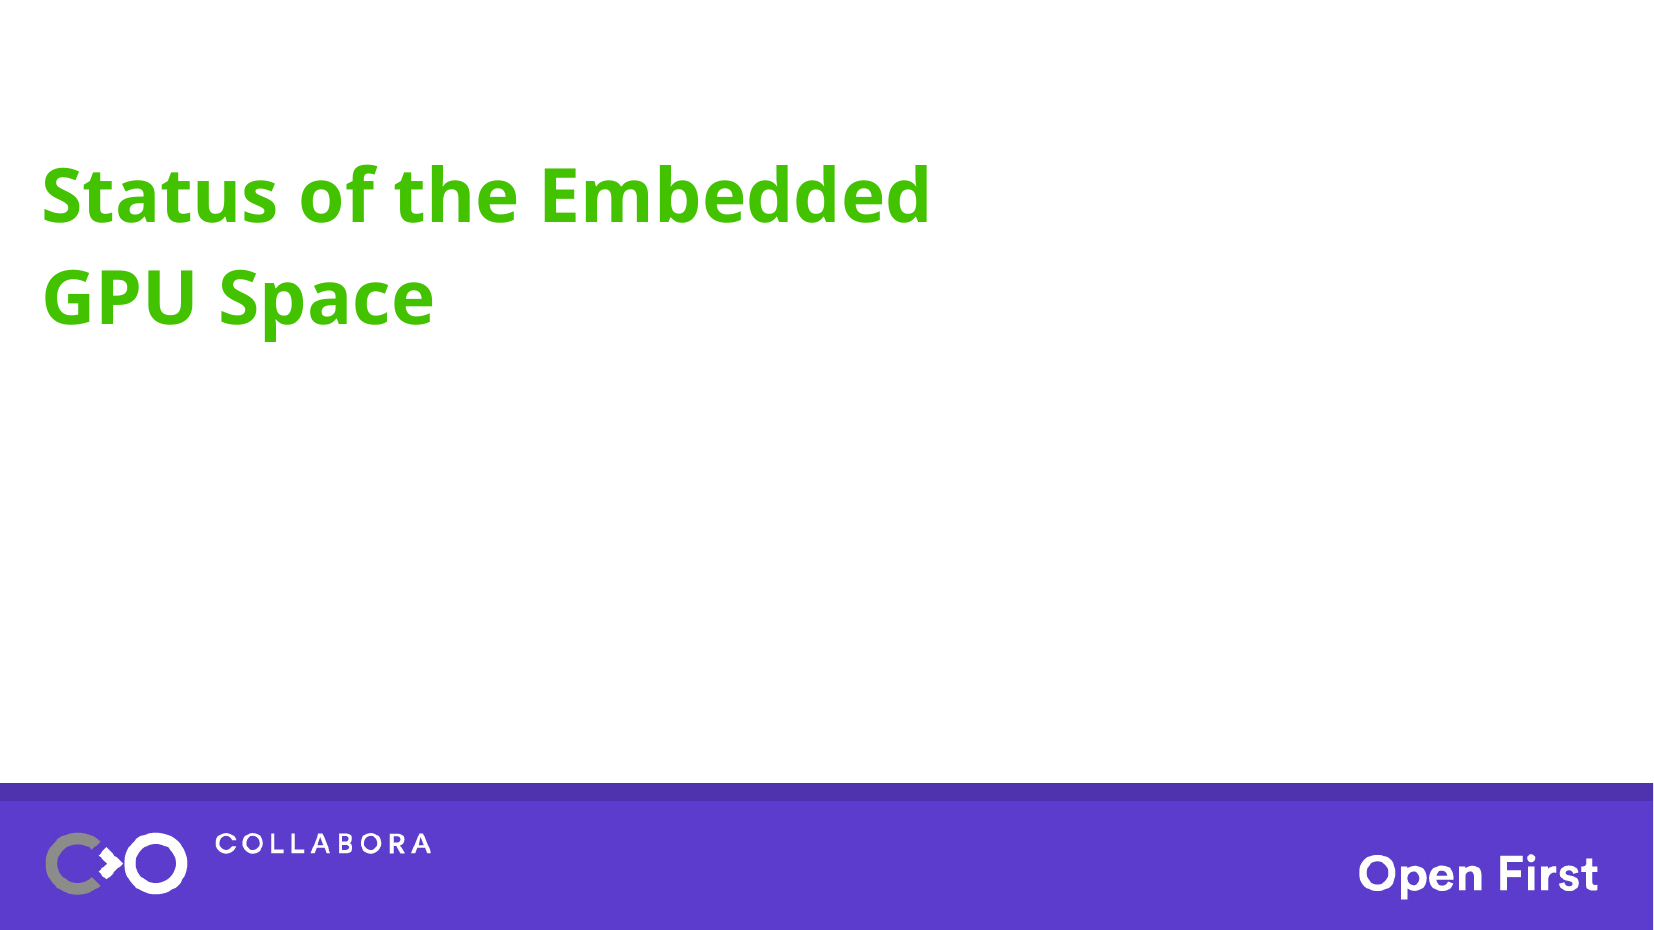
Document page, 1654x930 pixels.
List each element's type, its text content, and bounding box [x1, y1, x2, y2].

title Status of the Embedded GPU Space [41, 113, 985, 376]
picture [0, 0, 1654, 930]
